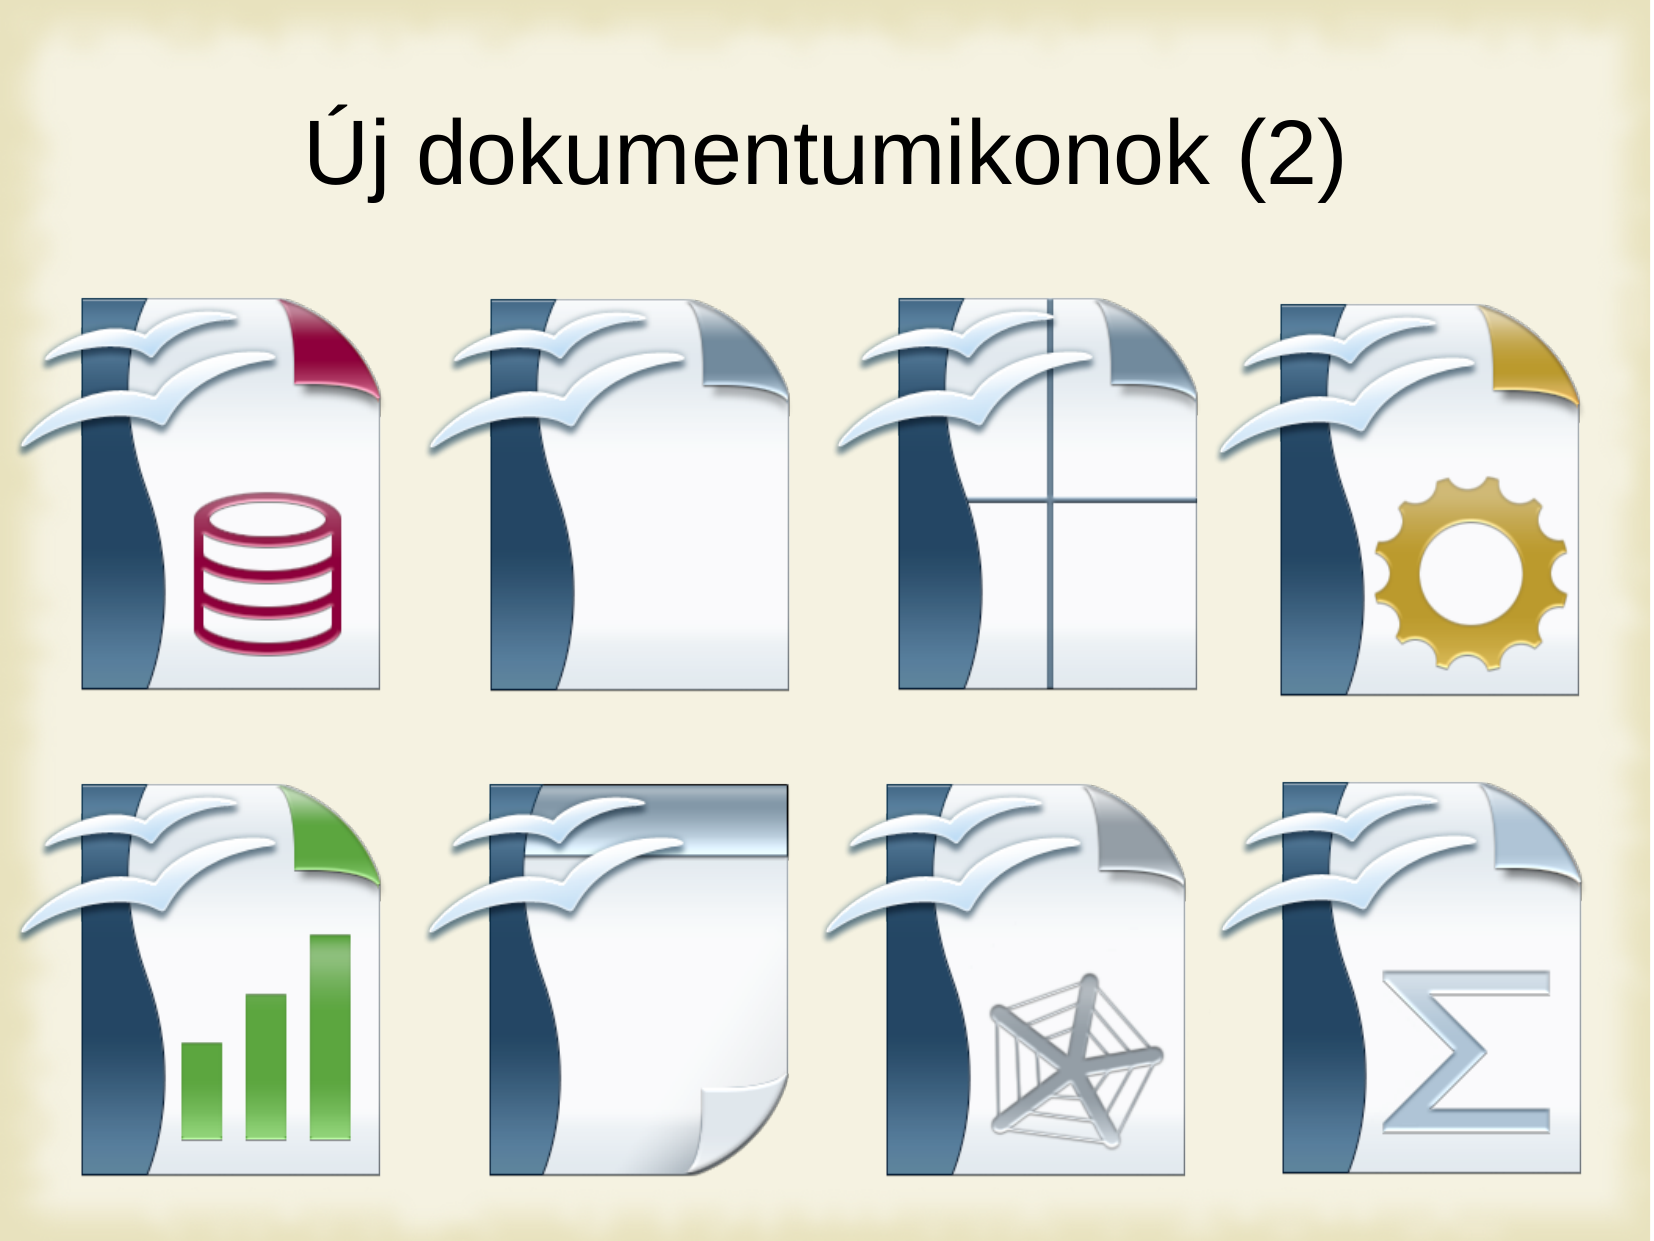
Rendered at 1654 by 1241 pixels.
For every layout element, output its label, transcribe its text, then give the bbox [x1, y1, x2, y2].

picture [0, 0, 1651, 1241]
title Új dokumentumikonok (2) [82, 49, 1571, 257]
